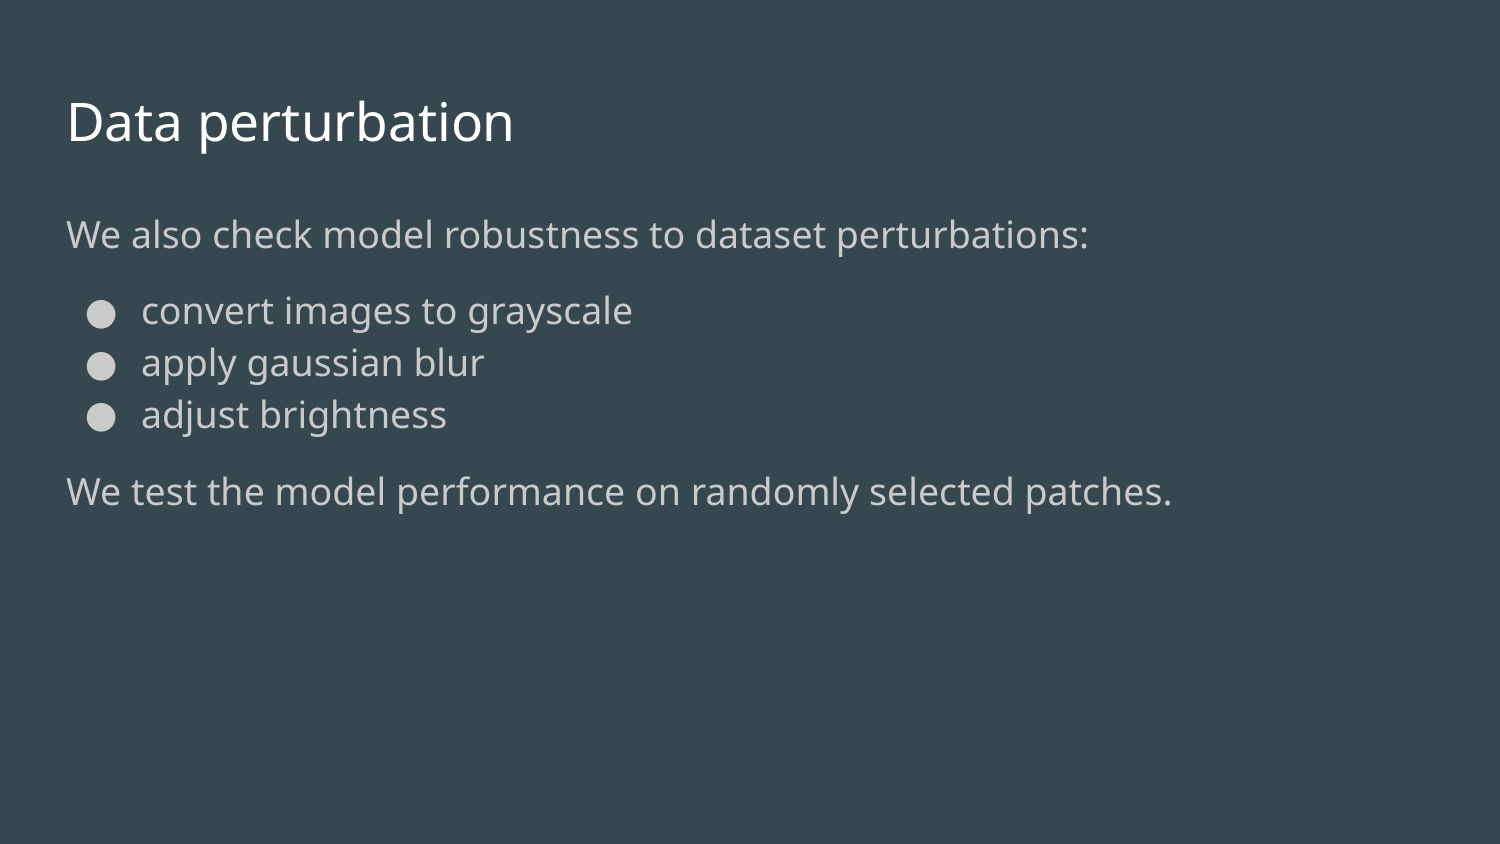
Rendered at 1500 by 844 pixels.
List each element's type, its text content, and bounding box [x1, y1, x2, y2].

title Data perturbation [51, 72, 1449, 167]
list We also check model robustness to dataset perturbations: convert images to grayscale apply gaussian blur adjust brightness We test the model performance on randomly selected patches. [51, 189, 1449, 750]
